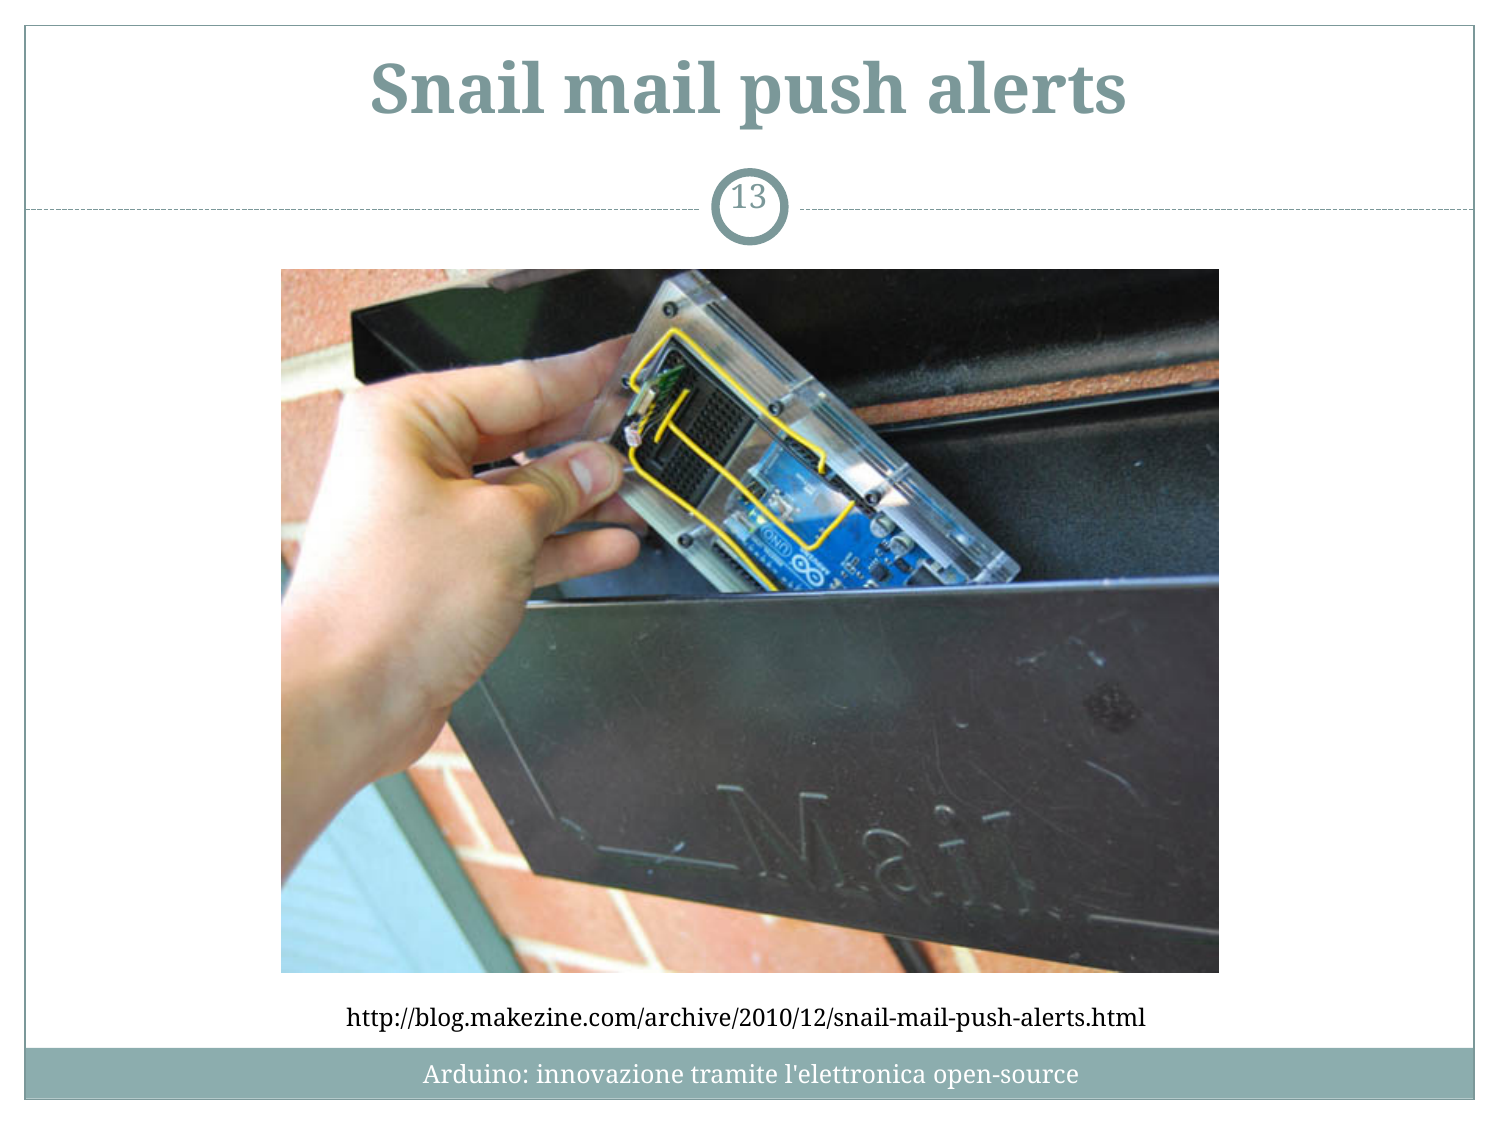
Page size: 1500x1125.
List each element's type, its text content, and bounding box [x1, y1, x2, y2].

footer Arduino: innovazione tramite l'elettronica open-source [50, 1051, 1454, 1112]
slide_number <numero> [715, 168, 791, 241]
list http://blog.makezine.com/archive/2010/12/snail-mail-push-alerts.html [49, 937, 1445, 1043]
picture [281, 269, 1219, 973]
title Snail mail push alerts [49, 37, 1450, 162]
